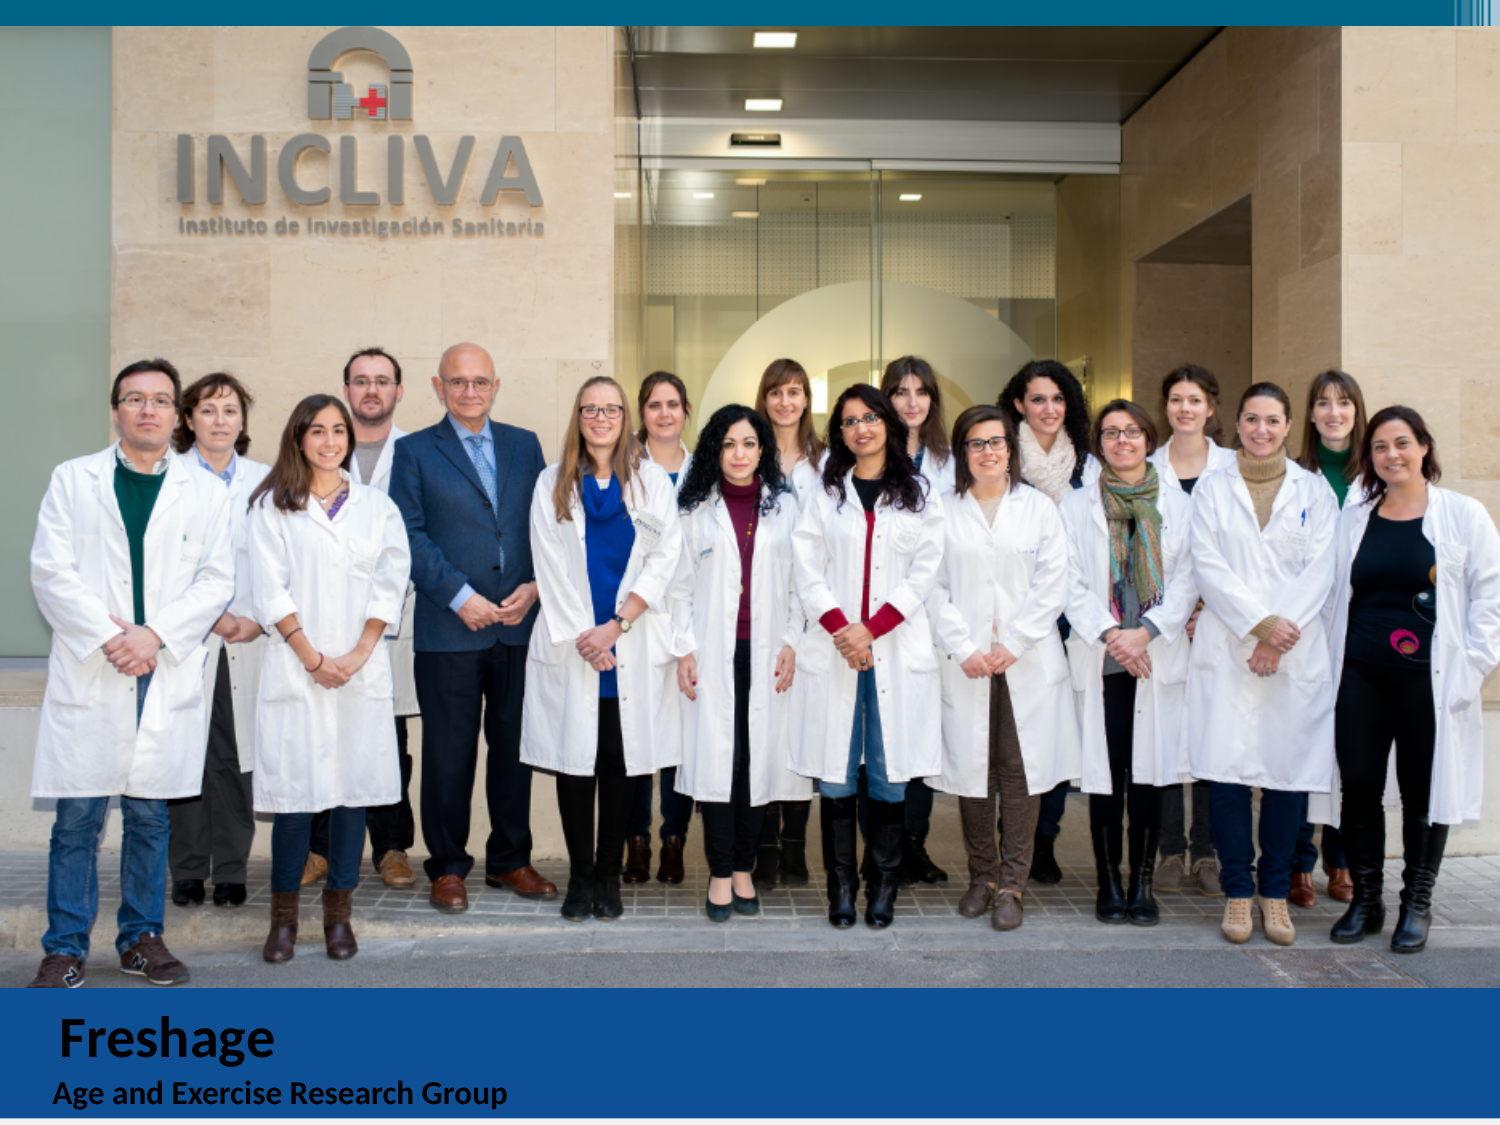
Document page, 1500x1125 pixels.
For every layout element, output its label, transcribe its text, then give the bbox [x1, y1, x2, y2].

picture [0, 0, 1500, 988]
text_box Freshage Age and Exercise Research Group [0, 988, 1500, 1119]
